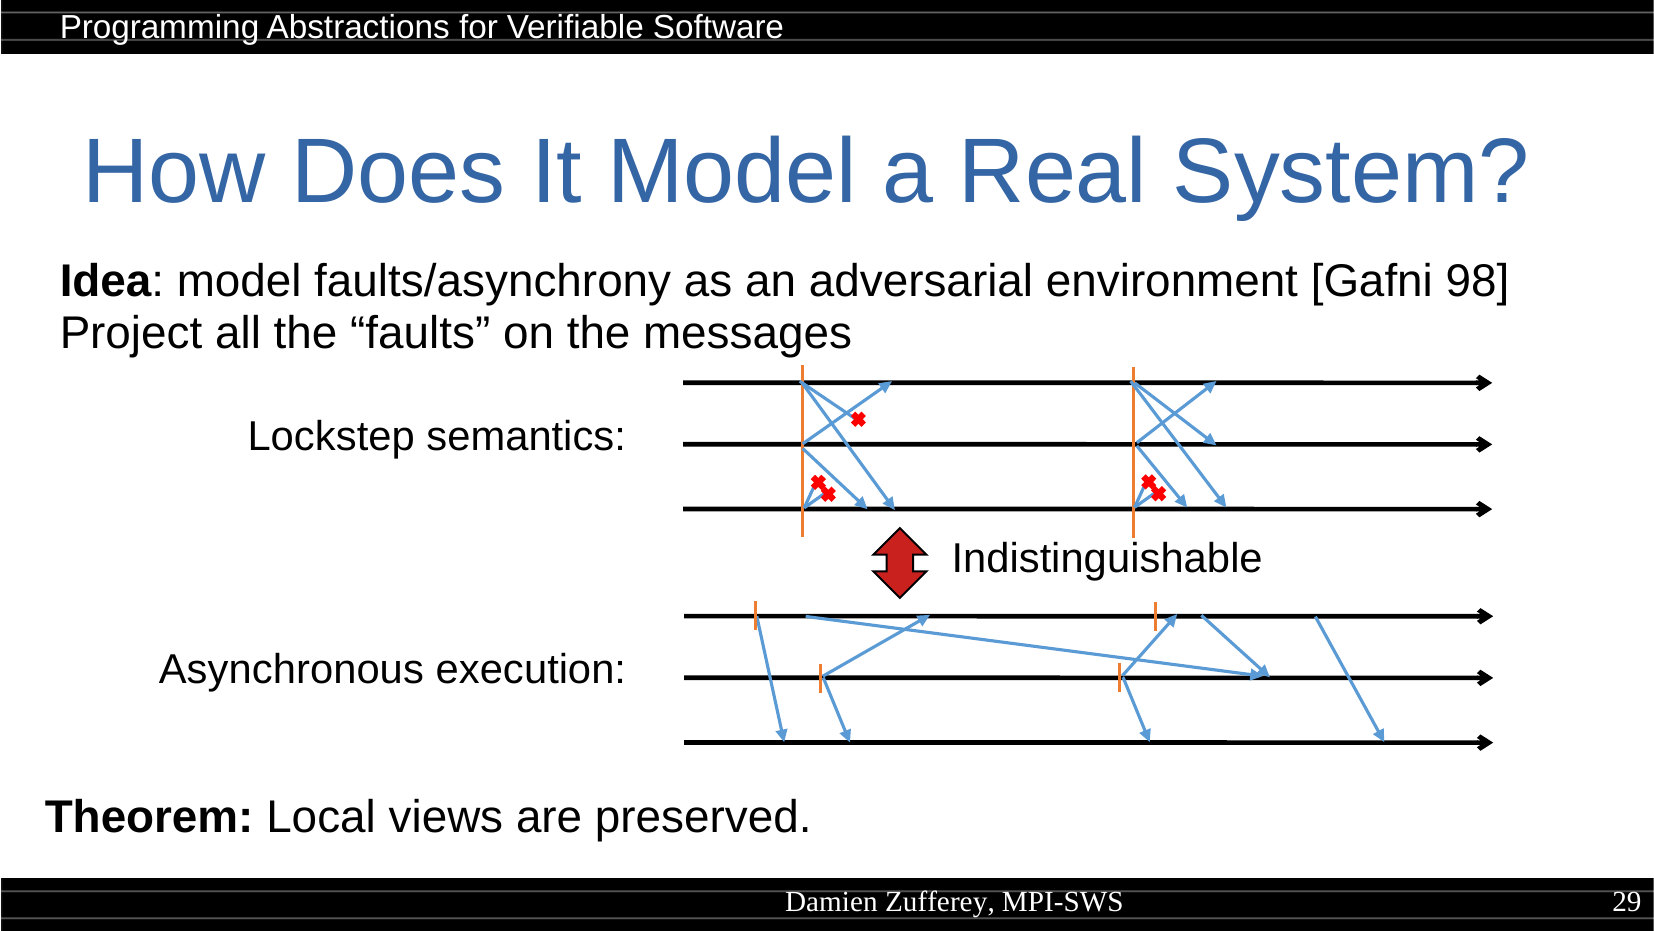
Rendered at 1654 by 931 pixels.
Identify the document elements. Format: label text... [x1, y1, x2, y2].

text_box Idea: model faults/asynchrony as an adversarial environment [Gafni 98] Project all the “faults” on the messages [45, 248, 1546, 366]
text_box [873, 528, 927, 598]
text_box Asynchronous execution: [144, 634, 642, 700]
text_box [812, 476, 835, 501]
picture [1, 0, 1654, 54]
text_box Theorem: Local views are preserved. [29, 778, 827, 849]
text_box [1142, 475, 1165, 500]
text_box Lockstep semantics: [232, 400, 642, 466]
text_box Indistinguishable [936, 523, 1278, 589]
title How Does It Model a Real System? [82, 92, 1571, 249]
picture [1, 878, 1654, 931]
text_box [852, 413, 865, 426]
